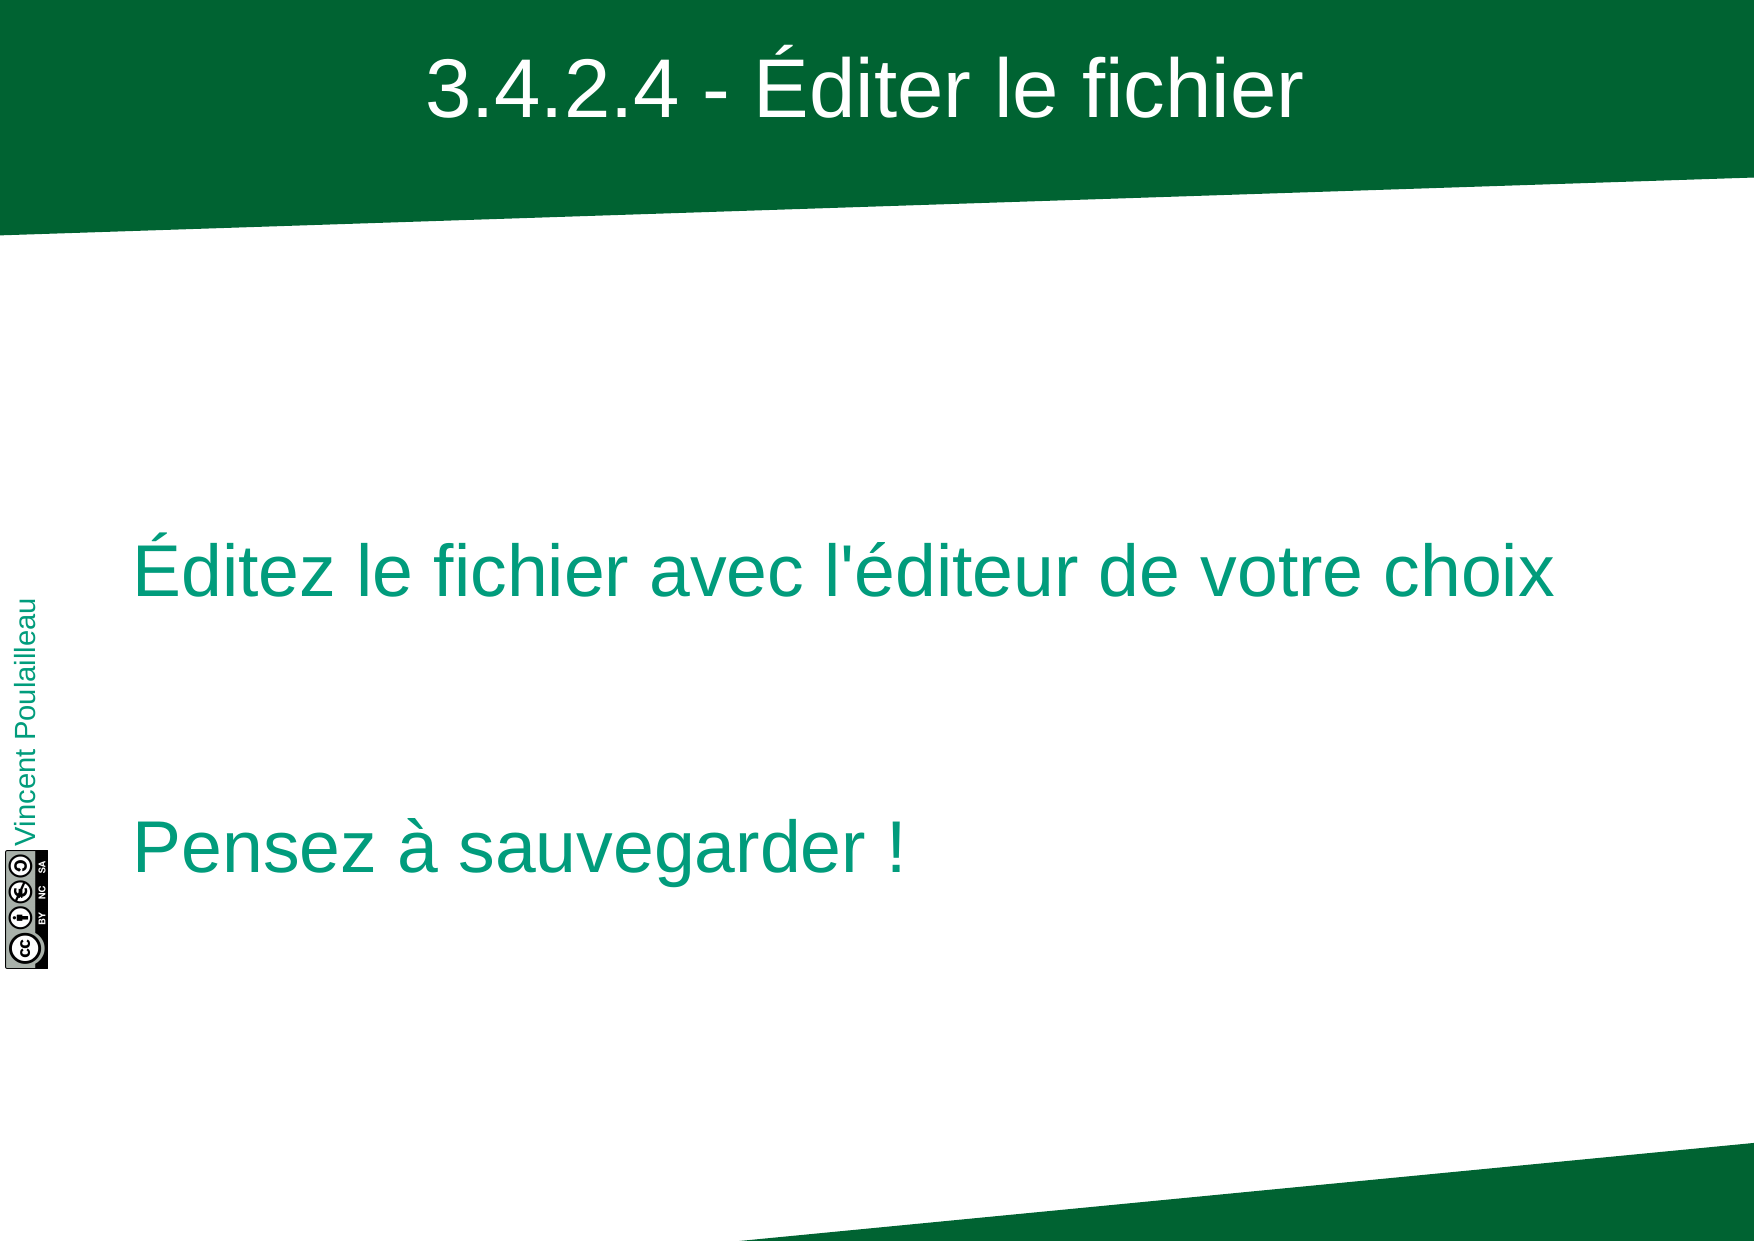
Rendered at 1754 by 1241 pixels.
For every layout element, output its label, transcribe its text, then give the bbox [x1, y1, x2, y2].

text_box [739, 1142, 1754, 1241]
text_box © 2019 Vincent Poulailleau [1, 448, 61, 1099]
picture [5, 850, 48, 969]
text_box [0, 178, 1740, 236]
text_box 3.4.2.4 - Éditer le fichier [0, 0, 1754, 178]
text_box Éditez le fichier avec l'éditeur de votre choix Pensez à sauvegarder ! [0, 178, 1754, 1241]
